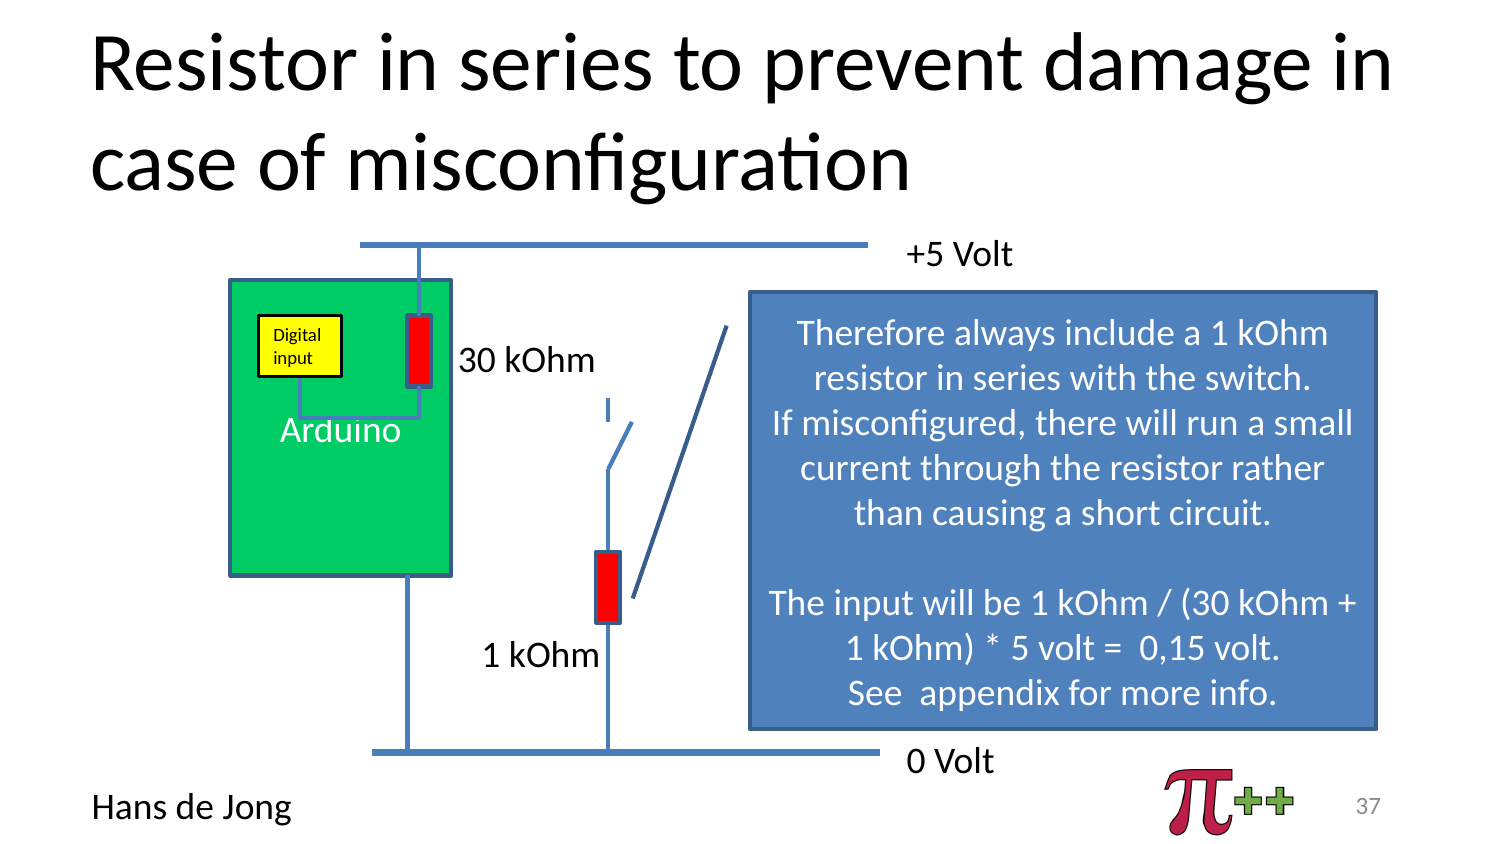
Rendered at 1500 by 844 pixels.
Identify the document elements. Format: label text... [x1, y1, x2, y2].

text_box 37 [1340, 782, 1426, 827]
text_box Digital input [258, 315, 342, 377]
text_box 1 kOhm [466, 622, 668, 684]
text_box 0 Volt [891, 729, 1012, 790]
text_box 30 kOhm [442, 327, 644, 388]
text_box [596, 552, 620, 622]
text_box [407, 316, 431, 387]
text_box Arduino [230, 280, 451, 575]
text_box +5 Volt [891, 221, 1031, 282]
title Resistor in series to prevent damage in case of misconfiguration [75, 0, 1426, 210]
text_box Therefore always include a 1 kOhm resistor in series with the switch. If misconfigured, there will run a small current through the resistor rather than causing a short circuit. The input will be 1 kOhm / (30 kOhm + 1 kOhm) * 5 volt = 0,15 volt. See appendix for more info. [750, 292, 1376, 729]
